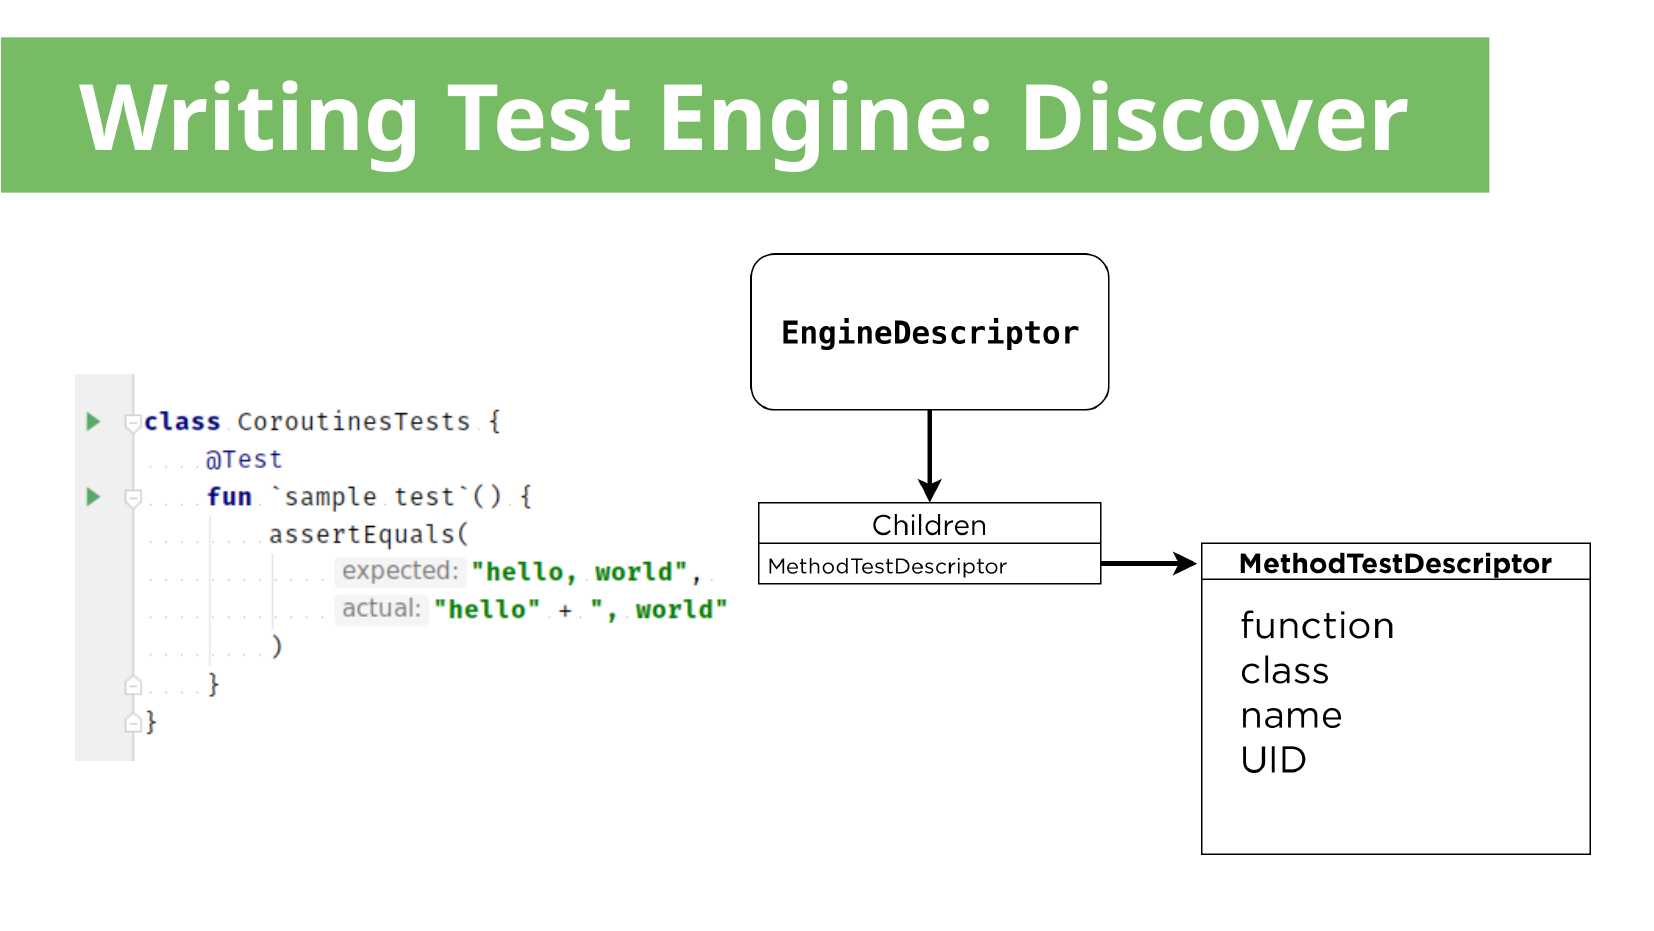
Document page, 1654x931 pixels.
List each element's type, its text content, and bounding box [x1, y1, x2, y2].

picture [75, 253, 1591, 856]
title Writing Test Engine: Discover [1, 37, 1490, 193]
